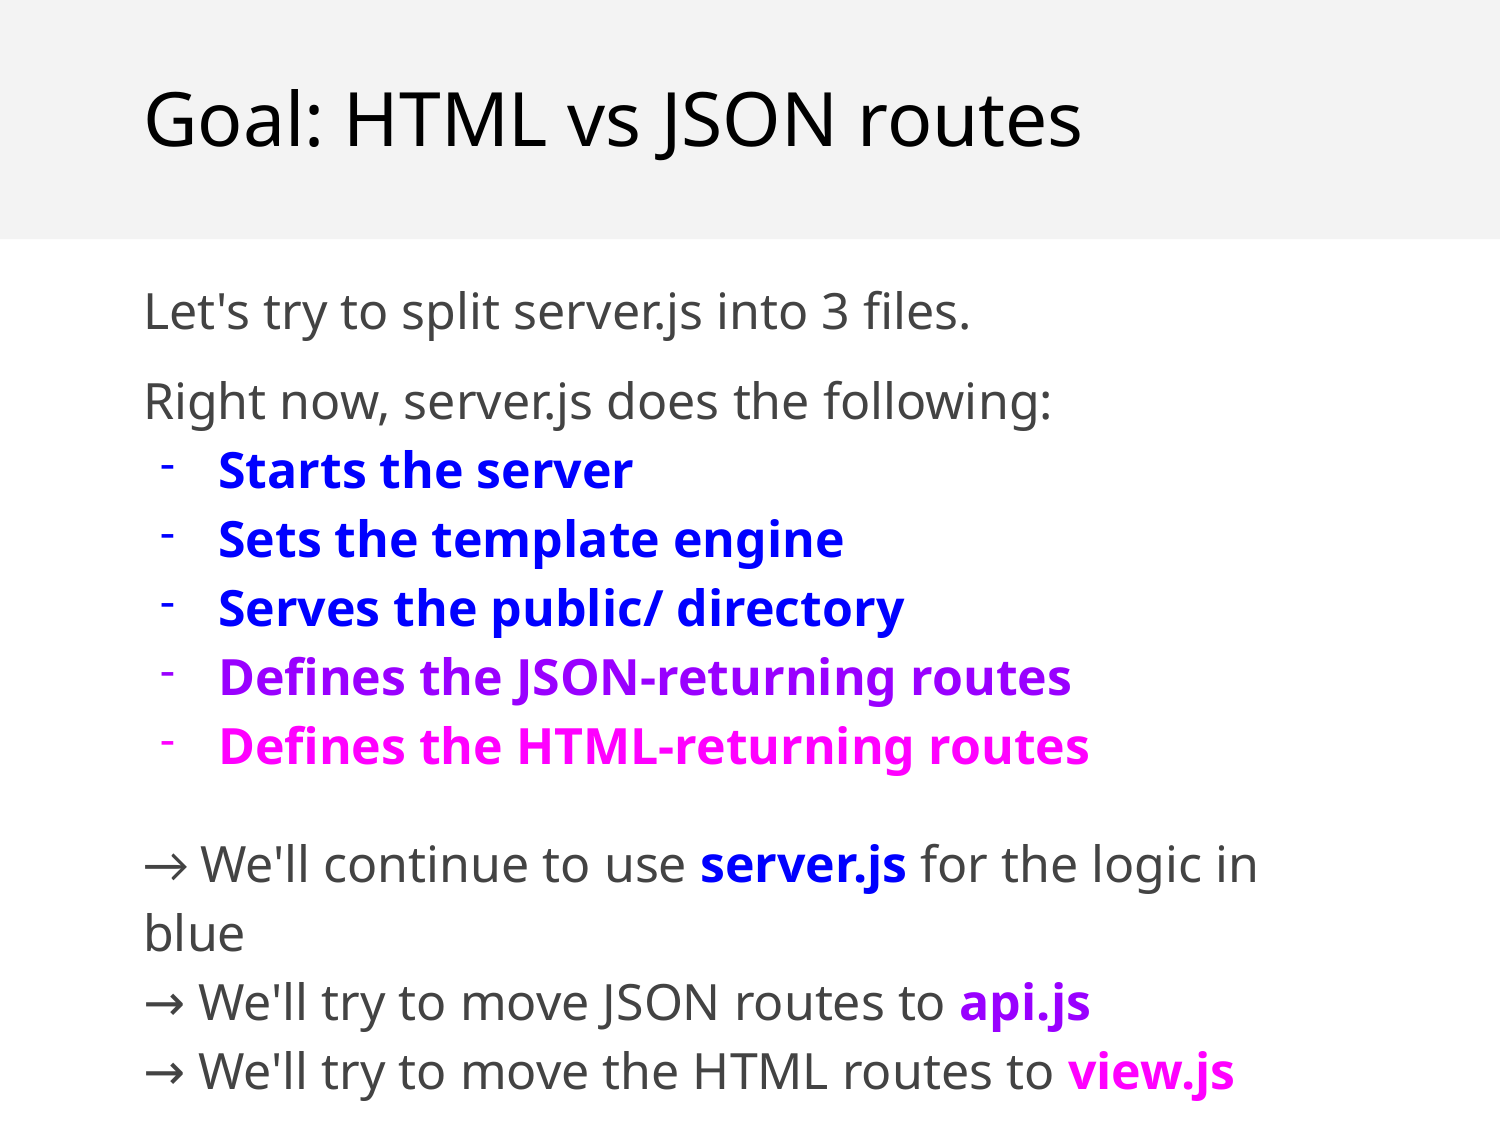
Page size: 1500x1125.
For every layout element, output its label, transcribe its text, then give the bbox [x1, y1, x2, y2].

list Let's try to split server.js into 3 files. Right now, server.js does the following: Starts the server Sets the template engine Serves the public/ directory Defines the JSON-returning routes Defines the HTML-returning routes [128, 255, 1372, 808]
list Let's try to split server.js into 3 files. Right now, server.js does the following: Starts the server Sets the template engine Serves the public/ directory Defines the JSON-returning routes Defines the HTML-returning routes [128, 1003, 1372, 1091]
list → We'll continue to use server.js for the logic in blue → We'll try to move JSON routes to api.js → We'll try to move the HTML routes to view.js [128, 808, 1372, 1003]
title Goal: HTML vs JSON routes [128, 56, 1372, 183]
